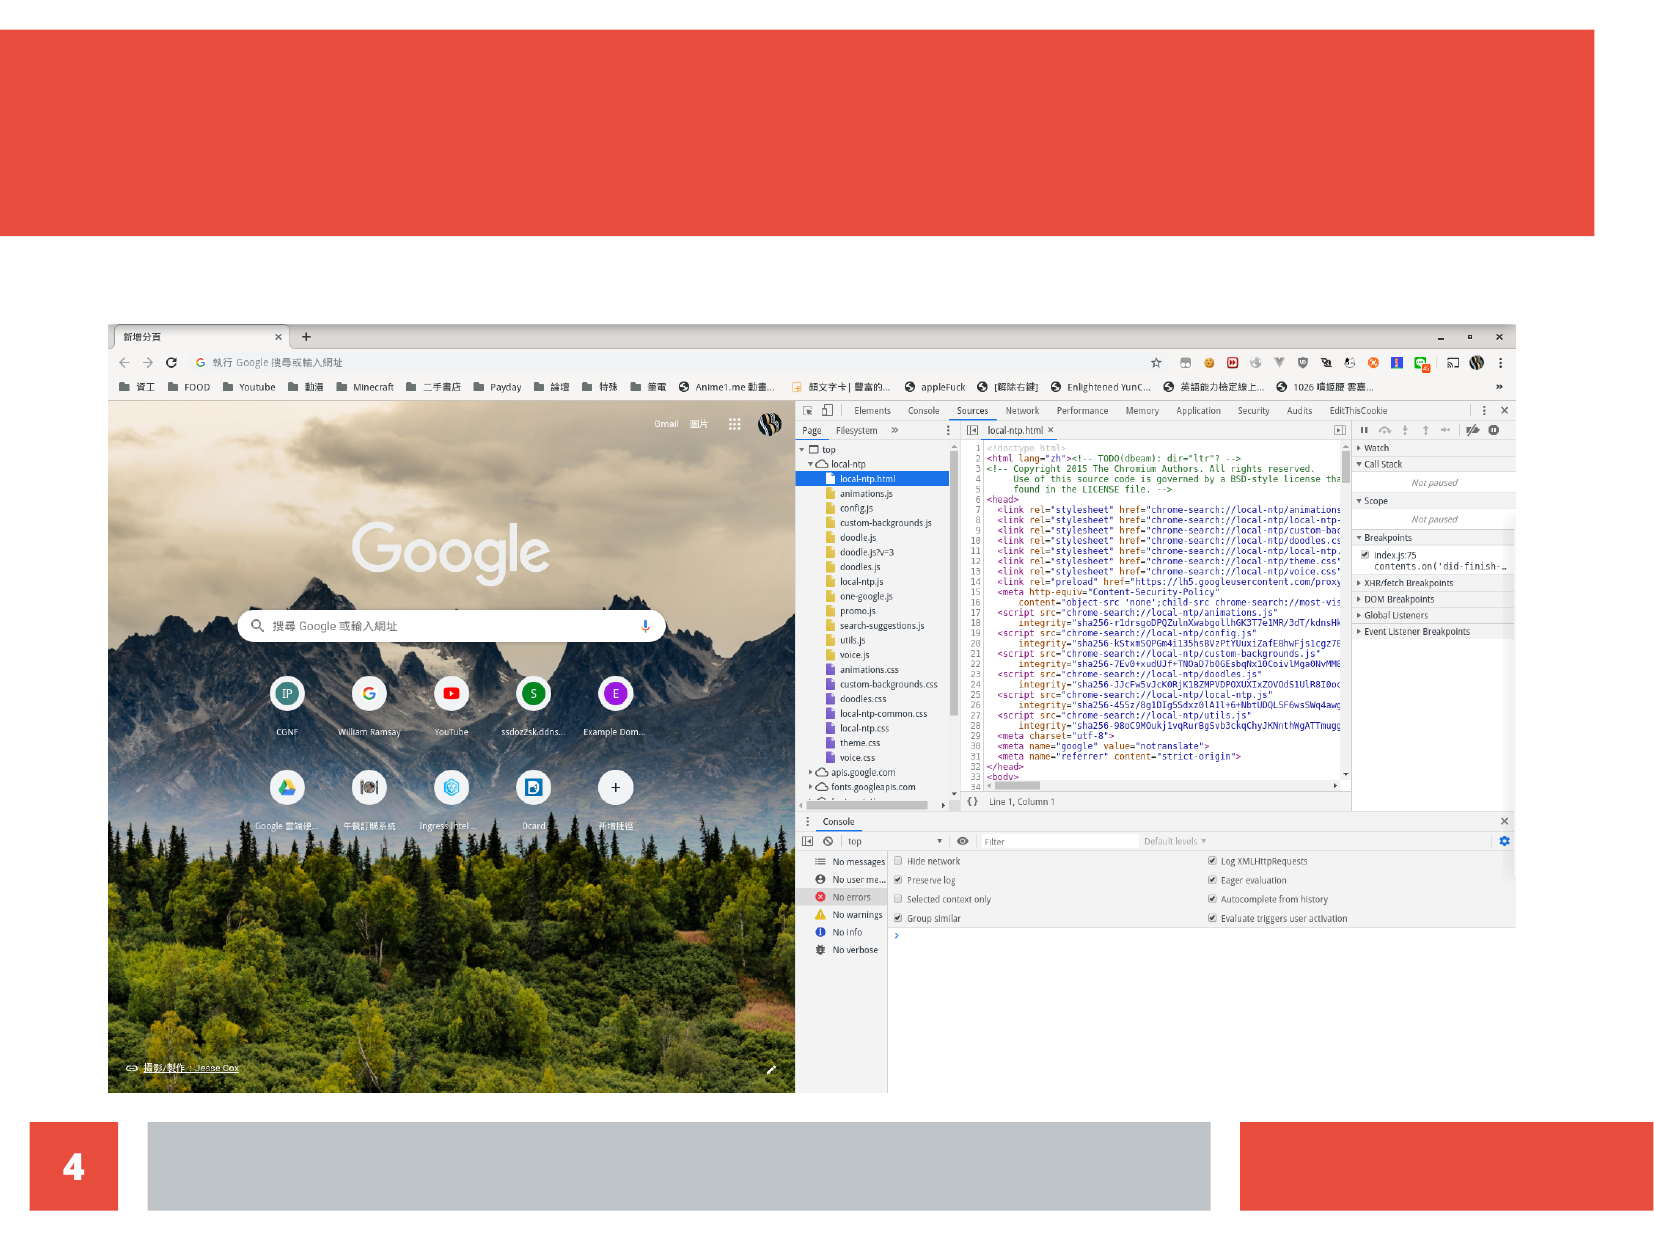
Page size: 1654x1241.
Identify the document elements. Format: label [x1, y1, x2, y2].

picture [108, 324, 1516, 1093]
